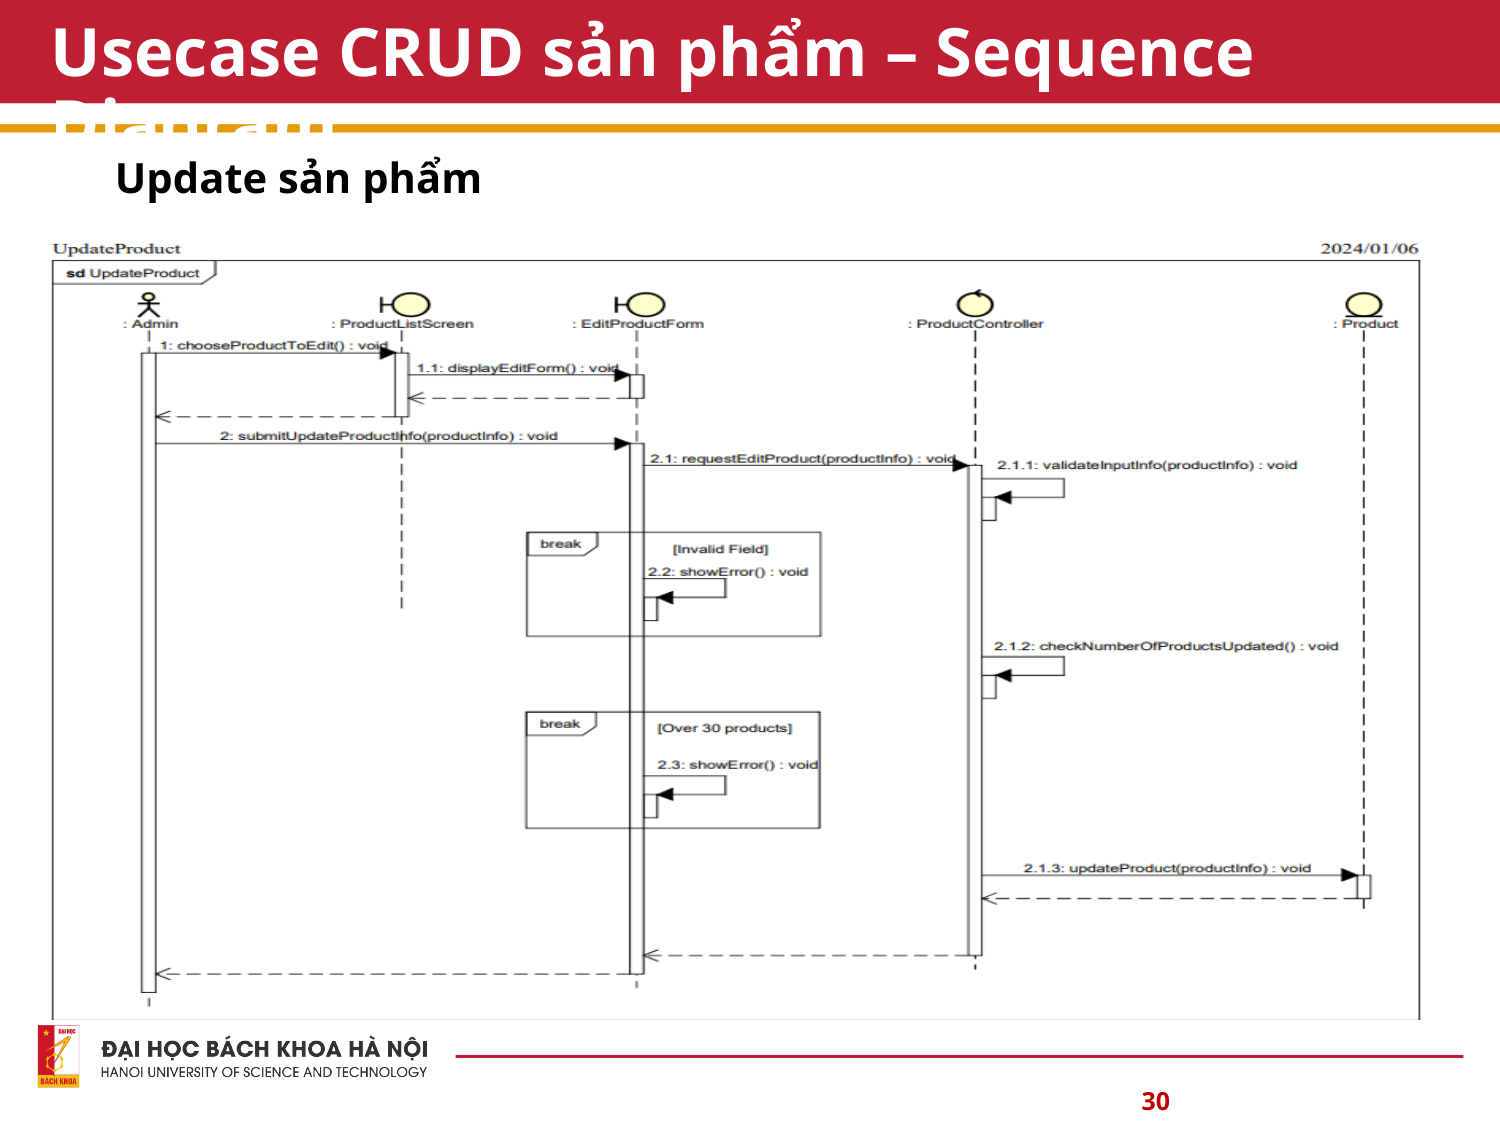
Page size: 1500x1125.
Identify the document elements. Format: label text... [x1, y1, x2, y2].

text_box Update sản phẩm [99, 143, 456, 210]
text_box [1126, 1078, 1465, 1125]
title Usecase CRUD sản phẩm – Sequence Diagram [35, 11, 1459, 86]
picture [38, 232, 1422, 1020]
